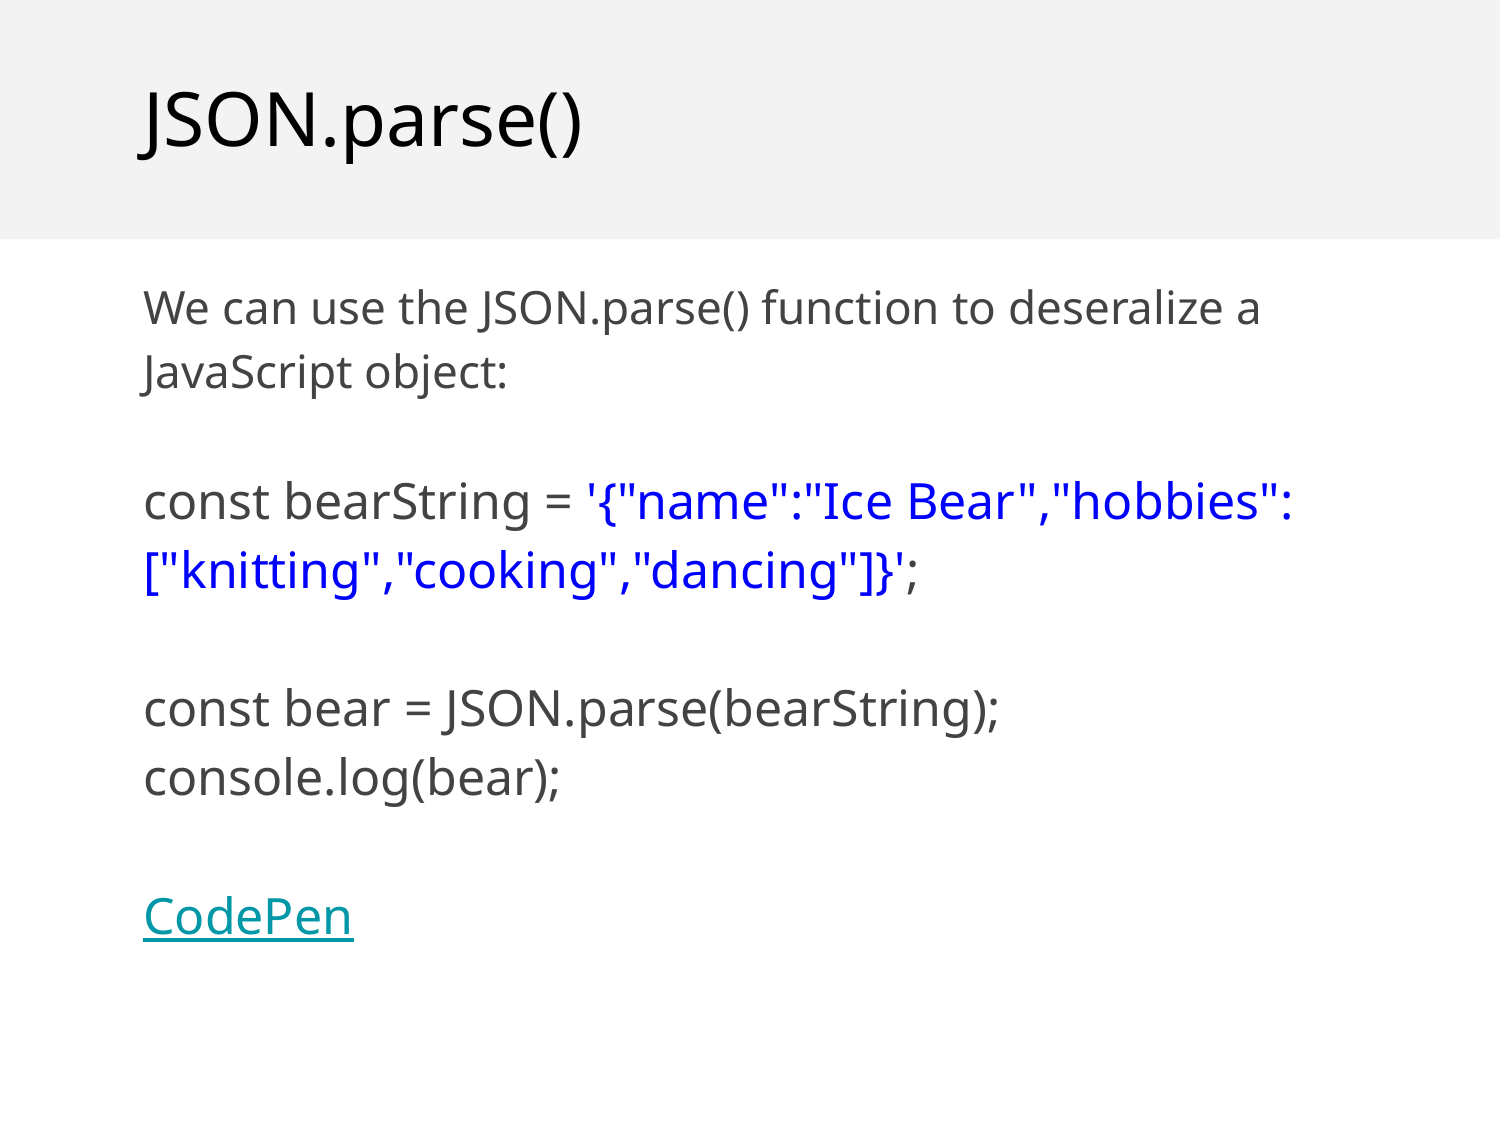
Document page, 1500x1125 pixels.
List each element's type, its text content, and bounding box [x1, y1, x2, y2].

list We can use the JSON.parse() function to deseralize a JavaScript object: const bearString = '{"name":"Ice Bear","hobbies":["knitting","cooking","dancing"]}'; const bear = JSON.parse(bearString); console.log(bear); CodePen [128, 255, 1372, 1004]
title JSON.parse() [128, 56, 1372, 183]
